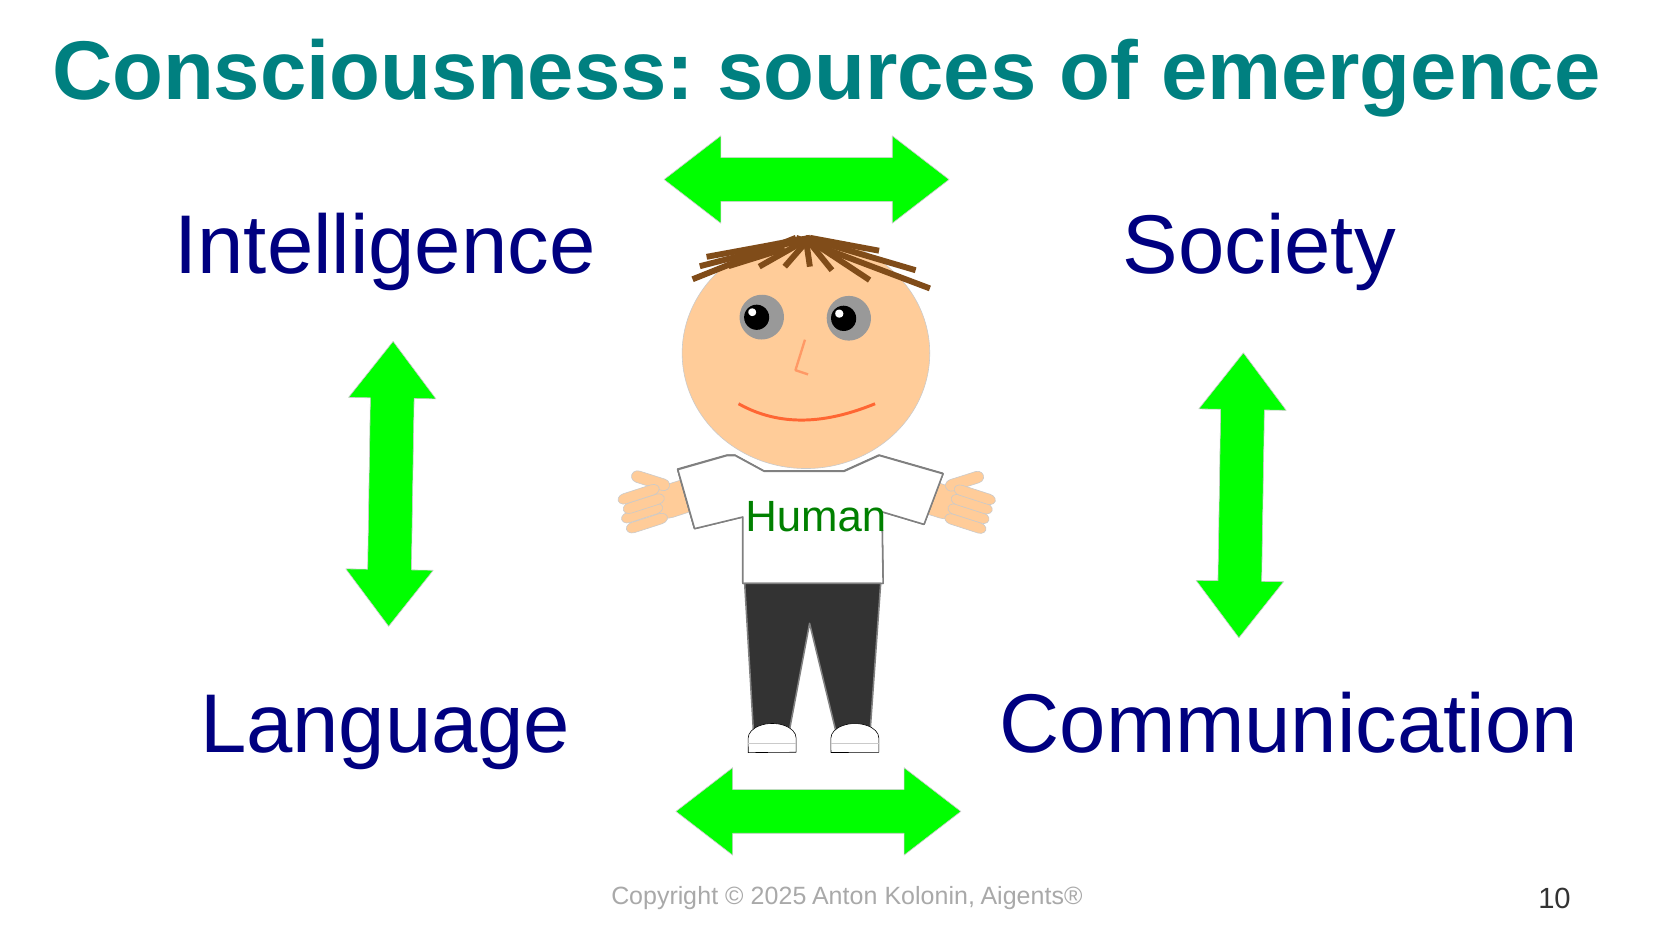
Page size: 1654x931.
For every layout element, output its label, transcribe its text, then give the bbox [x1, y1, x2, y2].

text_box Human [731, 448, 900, 584]
text_box [618, 455, 731, 533]
text_box [900, 461, 996, 534]
text_box [345, 341, 436, 627]
text_box Intelligence [159, 172, 611, 318]
text_box Society [1033, 172, 1485, 318]
text_box [744, 584, 881, 753]
text_box [830, 744, 879, 753]
text_box [675, 767, 961, 856]
text_box Communication [984, 651, 1594, 796]
text_box [864, 259, 892, 270]
text_box [664, 135, 950, 224]
text_box [1196, 352, 1287, 638]
text_box [682, 251, 930, 469]
text_box Language [185, 651, 586, 796]
text_box Consciousness: sources of emergence [0, 0, 1654, 150]
